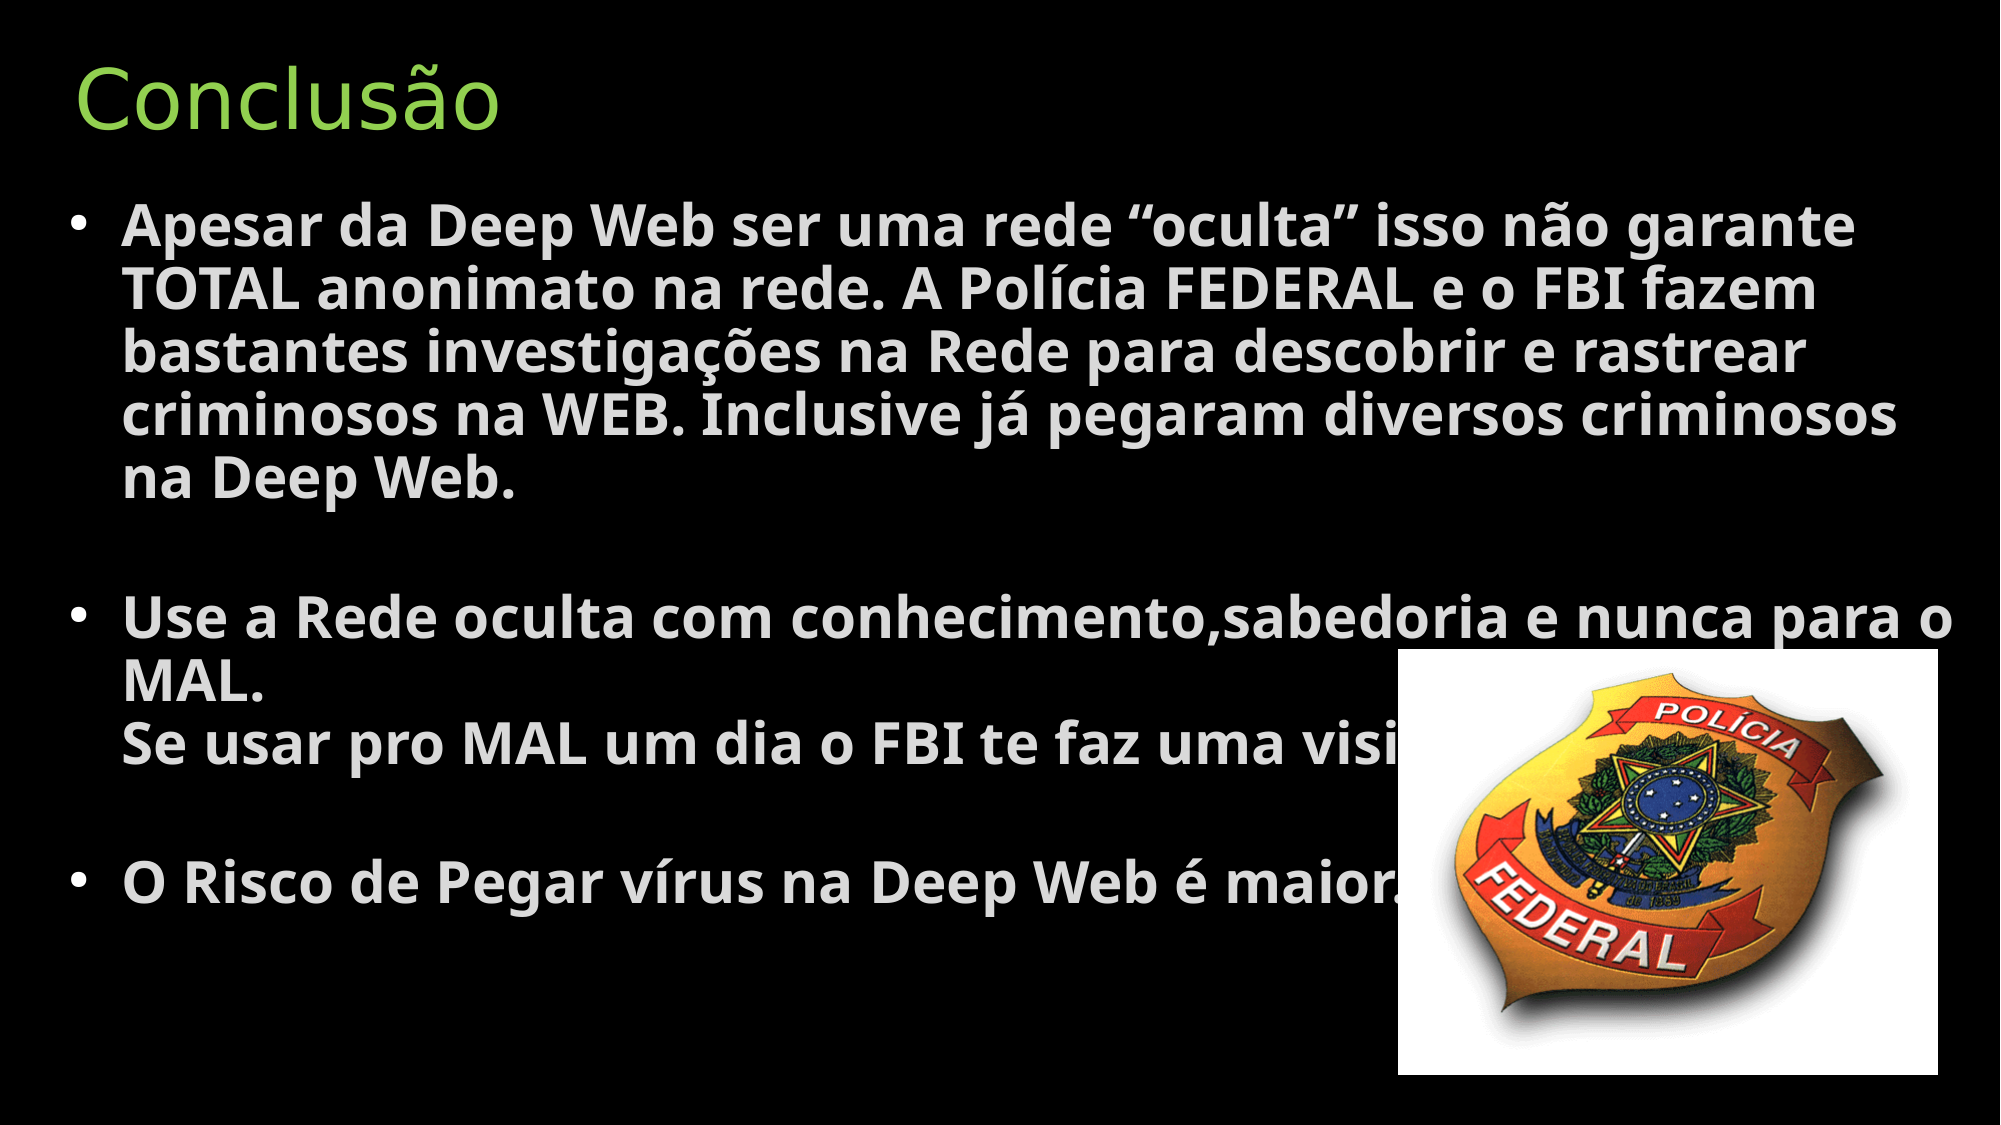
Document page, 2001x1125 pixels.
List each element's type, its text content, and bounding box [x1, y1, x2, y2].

picture [1398, 649, 1938, 1075]
list Apesar da Deep Web ser uma rede “oculta” isso não garante TOTAL anonimato na rede. A Polícia FEDERAL e o FBI fazem bastantes investigações na Rede para descobrir e rastrear criminosos na WEB. Inclusive já pegaram diversos criminosos na Deep Web. Use a Rede oculta com conhecimento,sabedoria e nunca para o MAL. Se usar pro MAL um dia o FBI te faz uma visita :) O Risco de Pegar vírus na Deep Web é maior. [35, 188, 2000, 1125]
title Conclusão [59, 23, 1560, 154]
